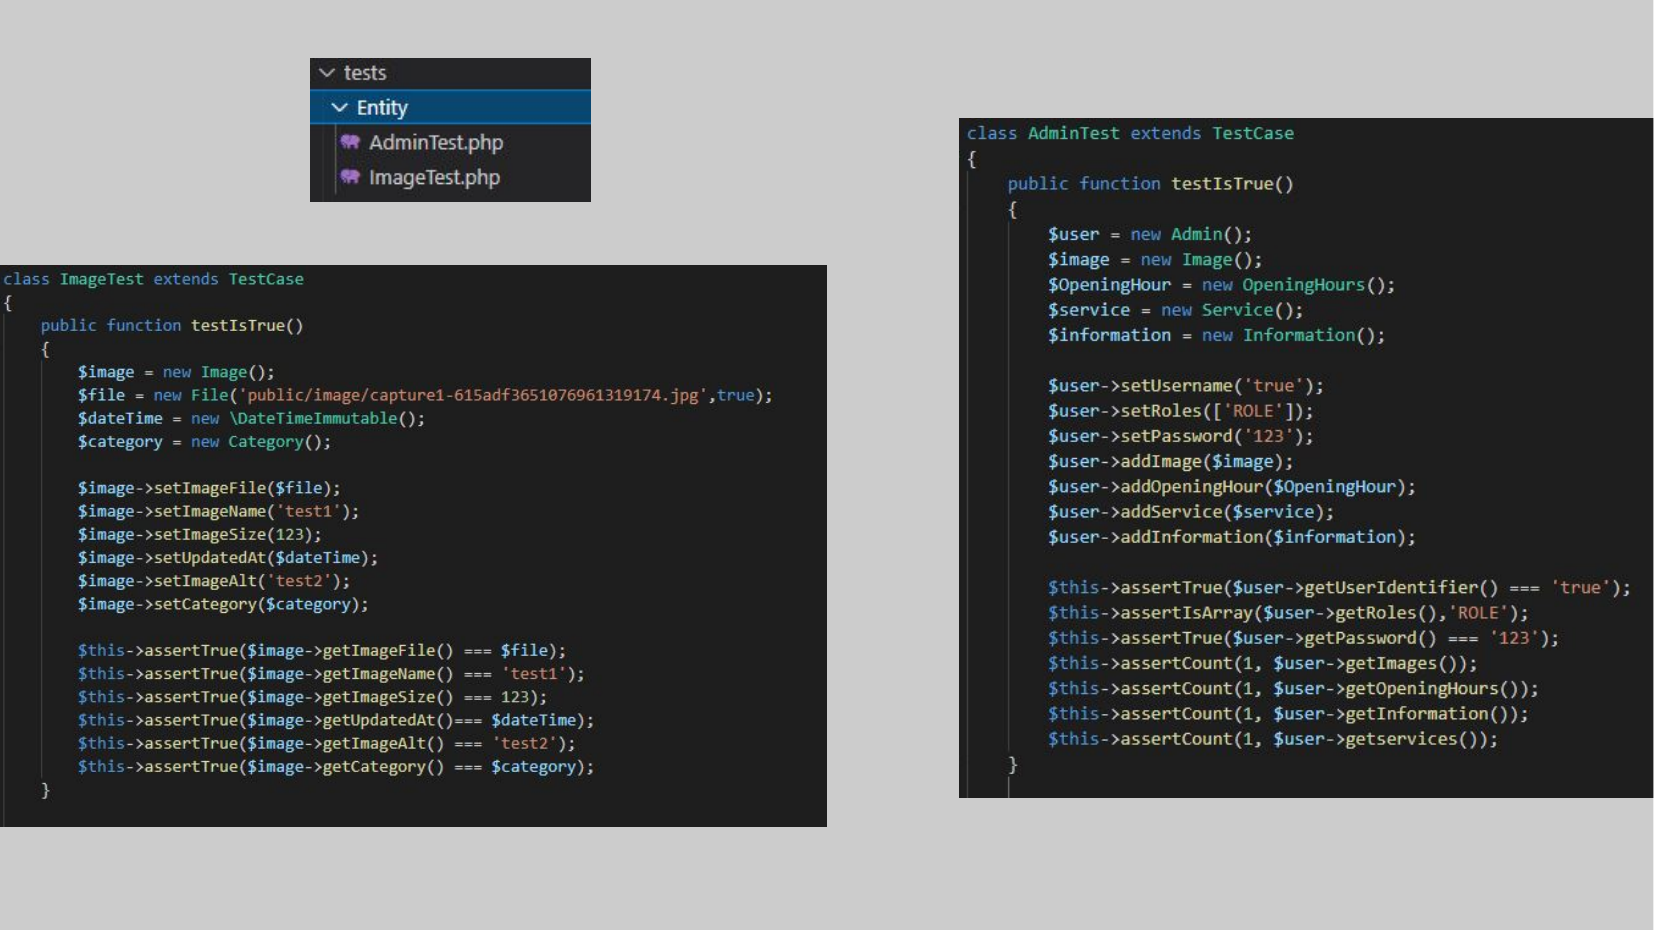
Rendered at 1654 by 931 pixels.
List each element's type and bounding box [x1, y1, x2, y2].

picture [0, 265, 827, 827]
picture [959, 118, 1654, 798]
picture [310, 58, 591, 202]
